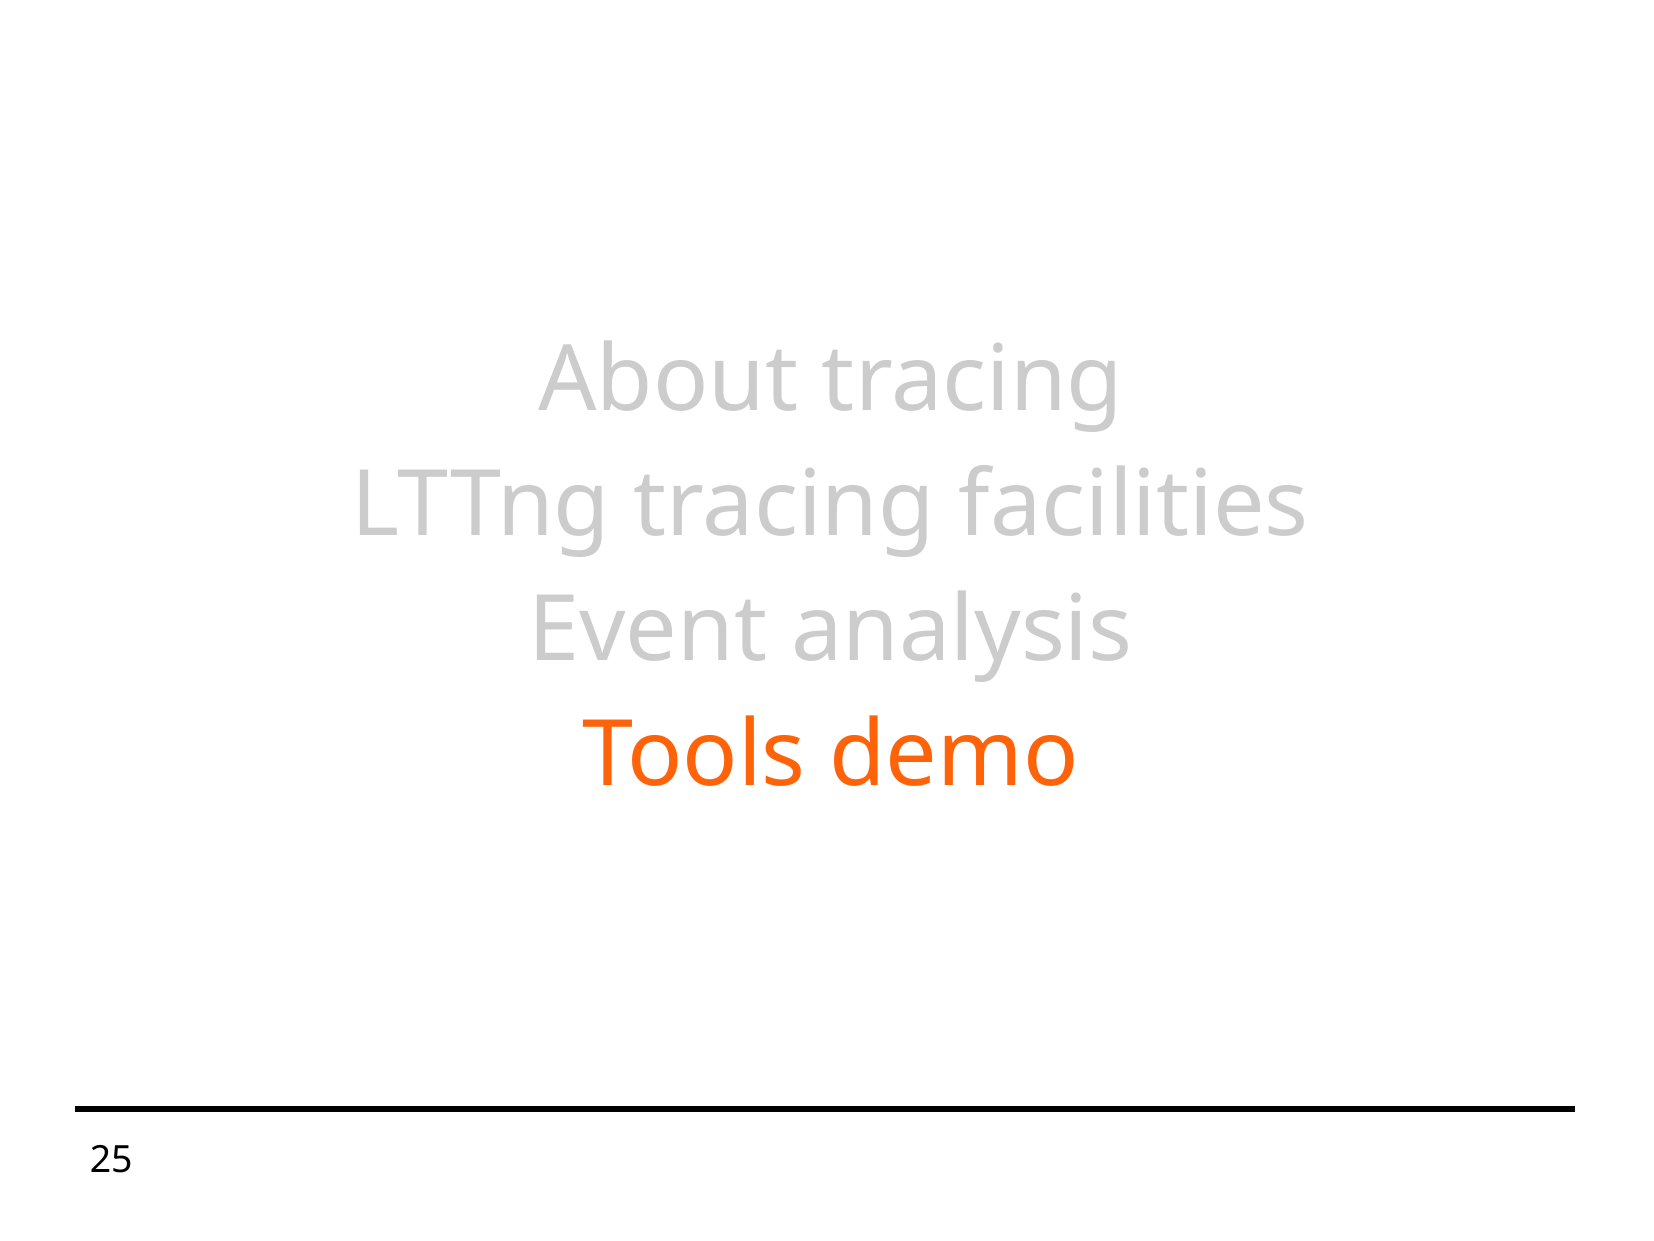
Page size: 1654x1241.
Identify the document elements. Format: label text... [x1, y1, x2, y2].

title About tracing LTTng tracing facilities Event analysis Tools demo [86, 75, 1576, 1051]
